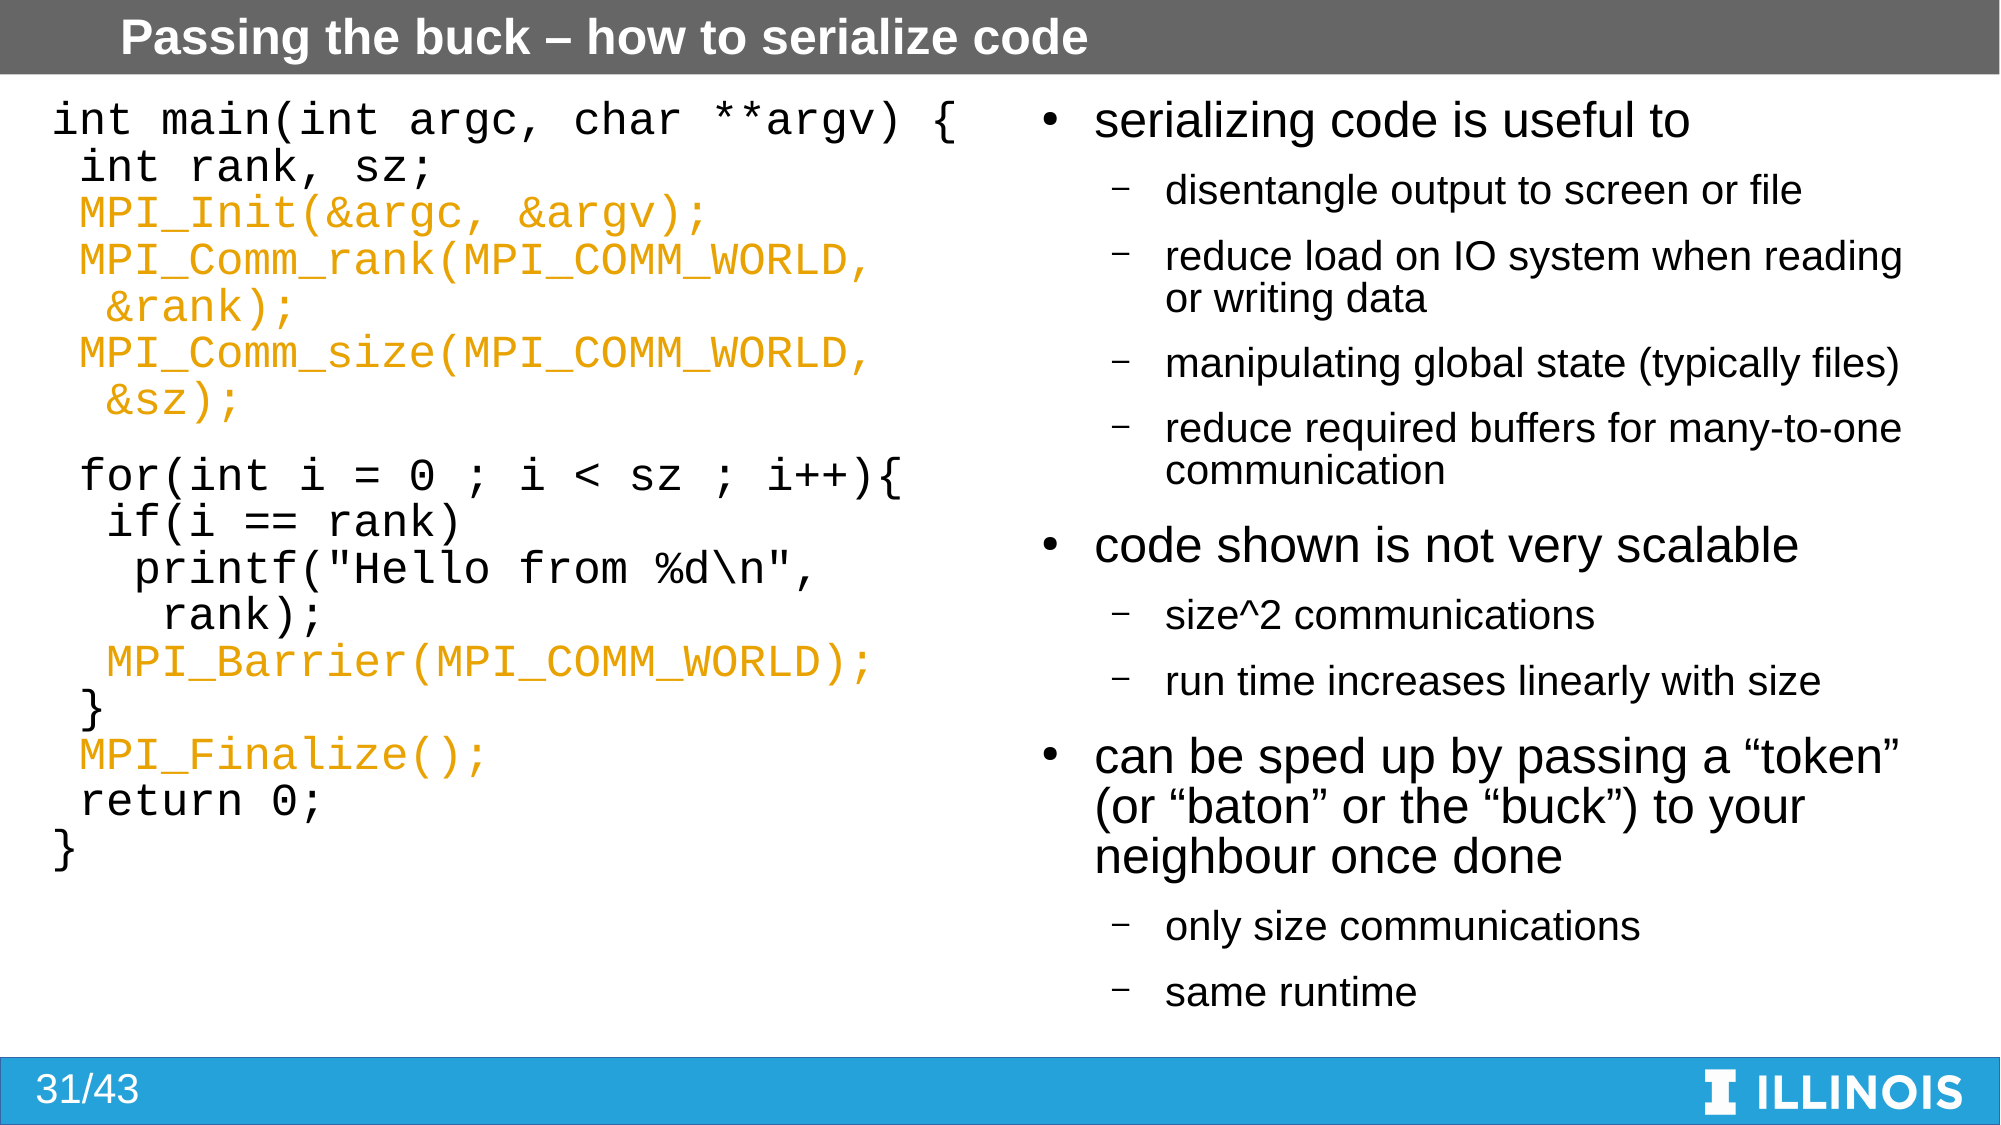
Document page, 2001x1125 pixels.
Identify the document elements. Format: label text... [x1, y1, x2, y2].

list int main(int argc, char **argv) { int rank, sz; MPI_Init(&argc, &argv); MPI_Comm_rank(MPI_COMM_WORLD, &rank); MPI_Comm_size(MPI_COMM_WORLD, &sz); for(int i = 0 ; i < sz ; i++){ if(i == rank) printf("Hello from %d\n", rank); MPI_Barrier(MPI_COMM_WORLD); } MPI_Finalize(); return 0; } [51, 97, 978, 1058]
list serializing code is useful to disentangle output to screen or file reduce load on IO system when reading or writing data manipulating global state (typically files) reduce required buffers for many-to-one communication code shown is not very scalable size^2 communications run time increases linearly with size can be sped up by passing a “token” (or “baton” or the “buck”) to your neighbour once done only size communications same runtime [1023, 97, 1950, 1058]
title Passing the buck – how to serialize code [0, 0, 2000, 75]
picture [1705, 1069, 1962, 1115]
